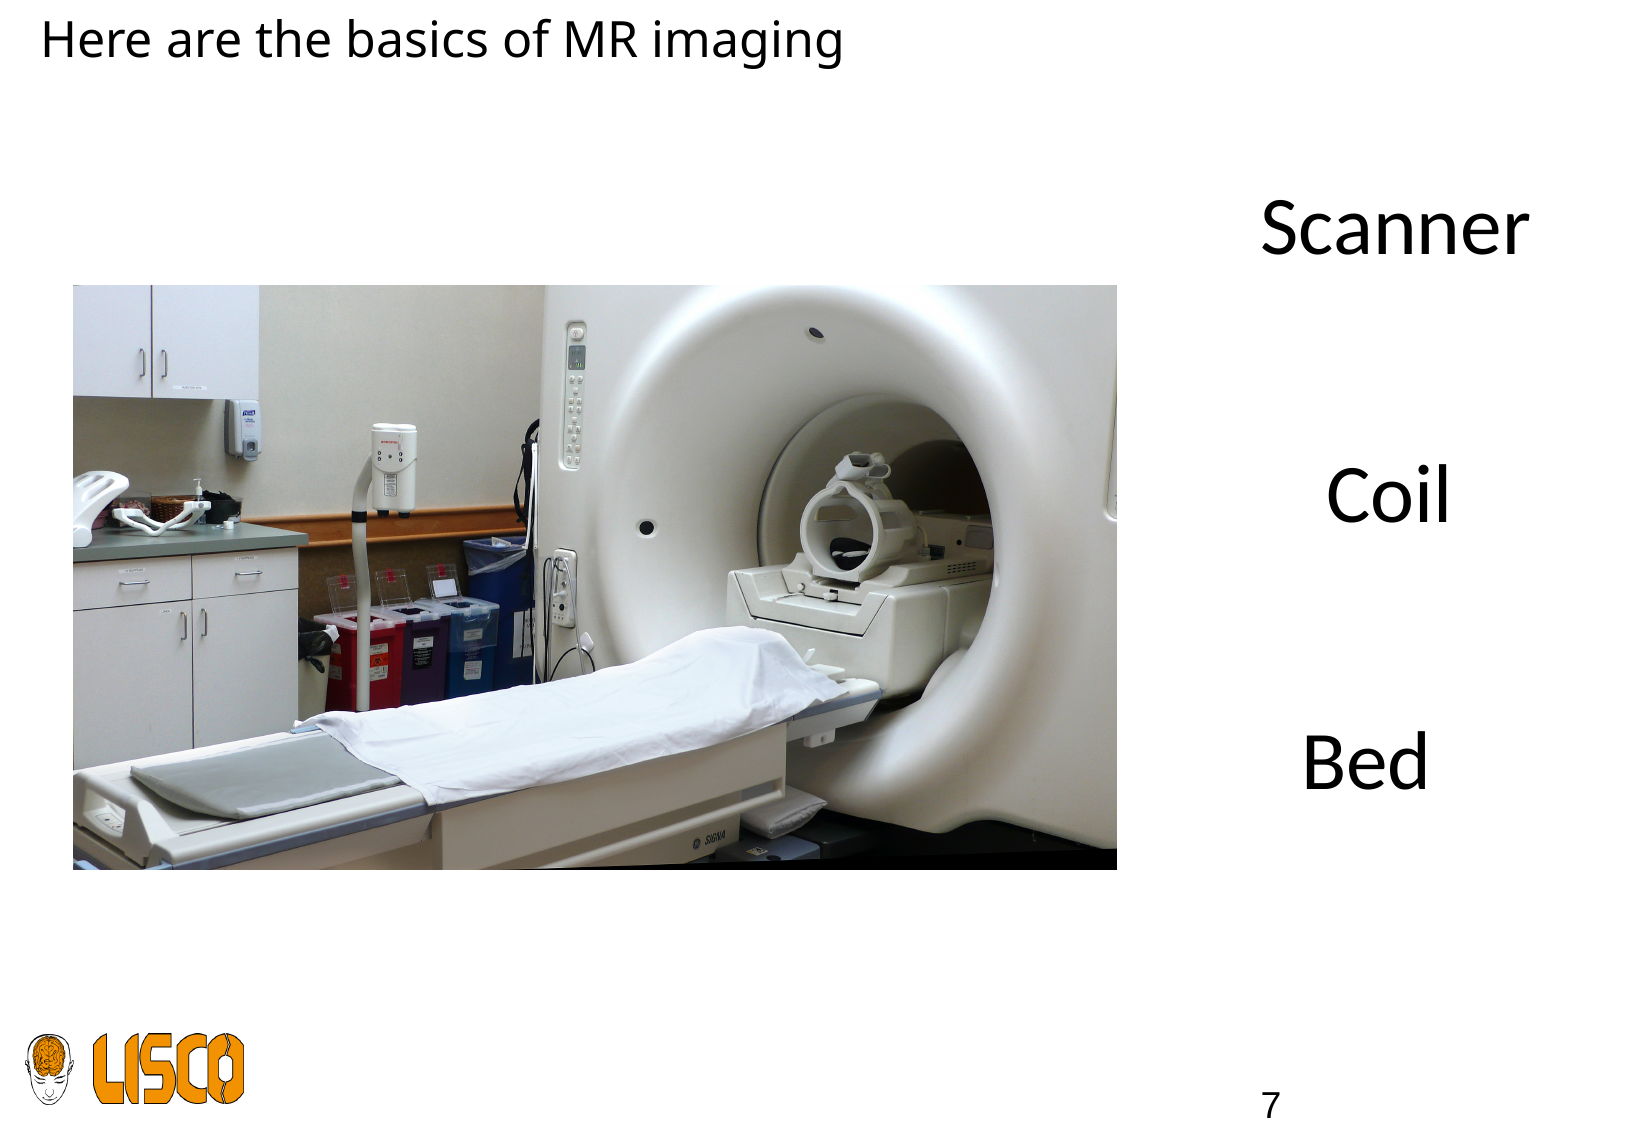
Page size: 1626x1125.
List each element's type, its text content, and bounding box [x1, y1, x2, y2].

picture [25, 1034, 74, 1105]
text_box Here are the basics of MR imaging [26, 0, 1533, 121]
text_box Bed [1286, 699, 1465, 820]
picture [73, 285, 1117, 870]
picture [93, 1033, 244, 1104]
text_box Scanner [1246, 164, 1555, 285]
text_box Coil [1311, 431, 1490, 553]
